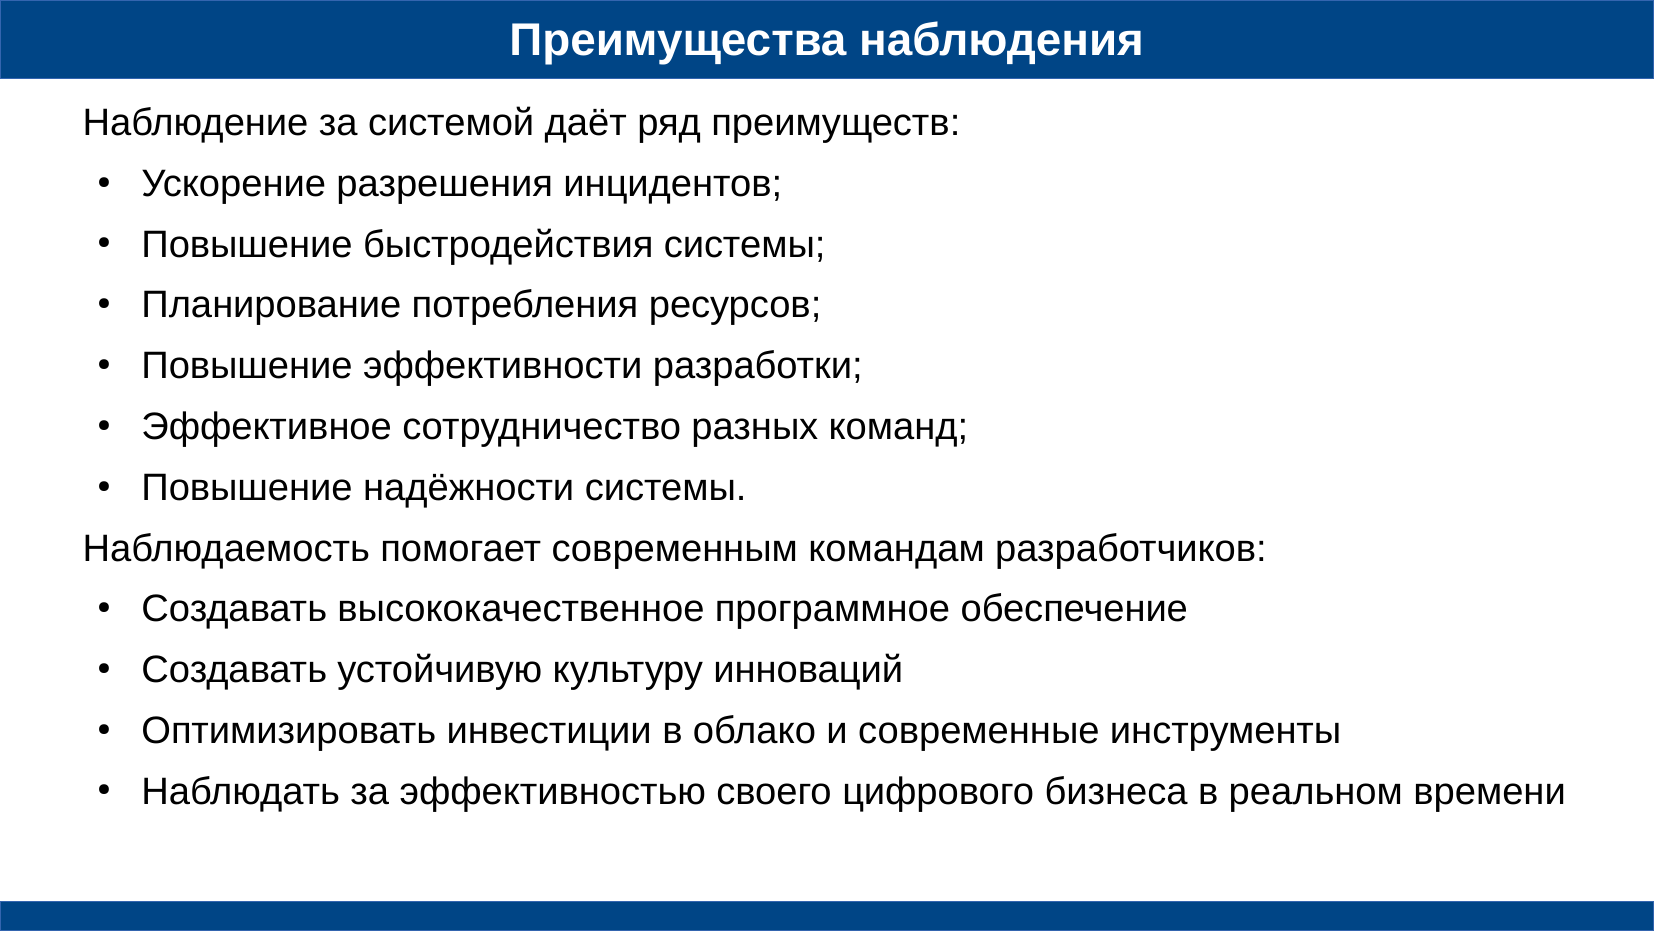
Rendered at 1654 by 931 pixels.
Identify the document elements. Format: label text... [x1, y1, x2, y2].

title Преимущества наблюдения [0, 0, 1654, 79]
list Наблюдение за системой даёт ряд преимуществ: Ускорение разрешения инцидентов; Повышение быстродействия системы; Планирование потребления ресурсов; Повышение эффективности разработки; Эффективное сотрудничество разных команд; Повышение надёжности системы. Наблюдаемость помогает современным командам разработчиков: Создавать высококачественное программное обеспечение Создавать устойчивую культуру инноваций Оптимизировать инвестиции в облако и современные инструменты Наблюдать за эффективностью своего цифрового бизнеса в реальном времени [82, 101, 1571, 856]
